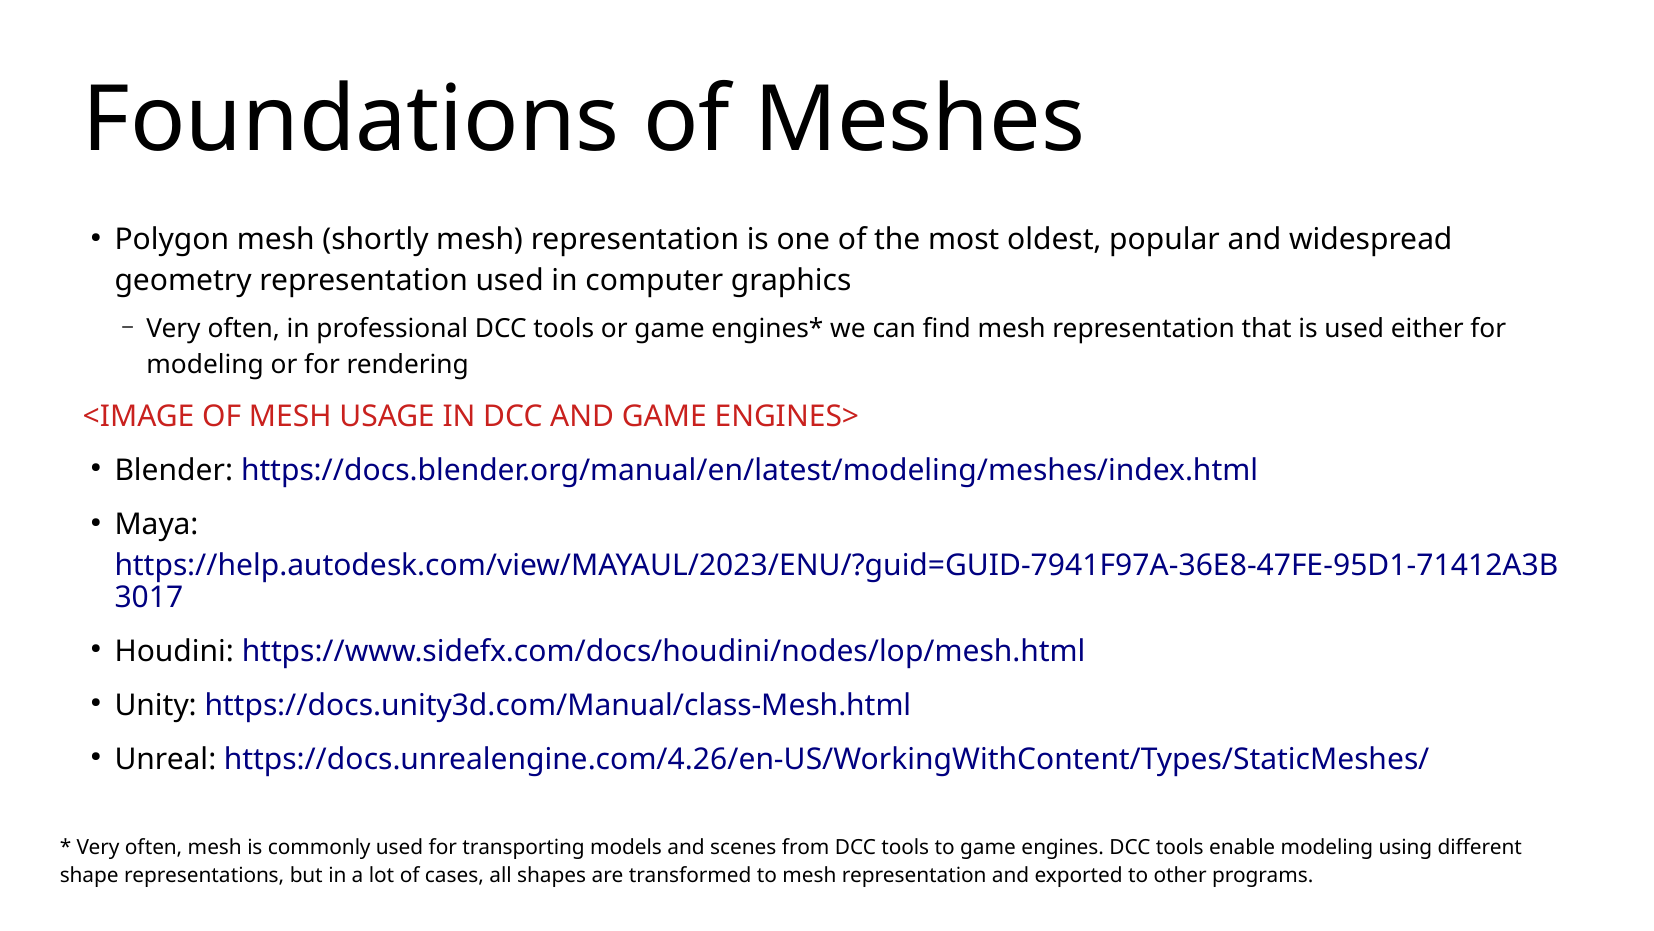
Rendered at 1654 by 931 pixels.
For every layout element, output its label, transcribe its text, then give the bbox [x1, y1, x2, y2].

text_box * Very often, mesh is commonly used for transporting models and scenes from DCC tools to game engines. DCC tools enable modeling using different shape representations, but in a lot of cases, all shapes are transformed to mesh representation and exported to other programs. [45, 825, 1591, 892]
title Foundations of Meshes [82, 37, 1571, 193]
list Polygon mesh (shortly mesh) representation is one of the most oldest, popular and widespread geometry representation used in computer graphics Very often, in professional DCC tools or game engines* we can find mesh representation that is used either for modeling or for rendering <IMAGE OF MESH USAGE IN DCC AND GAME ENGINES> Blender: https://docs.blender.org/manual/en/latest/modeling/meshes/index.html Maya: https://help.autodesk.com/view/MAYAUL/2023/ENU/?guid=GUID-7941F97A-36E8-47FE-95D1-71412A3B3017 Houdini: https://www.sidefx.com/docs/houdini/nodes/lop/mesh.html Unity: https://docs.unity3d.com/Manual/class-Mesh.html Unreal: https://docs.unrealengine.com/4.26/en-US/WorkingWithContent/Types/StaticMeshes/ [82, 217, 1571, 758]
